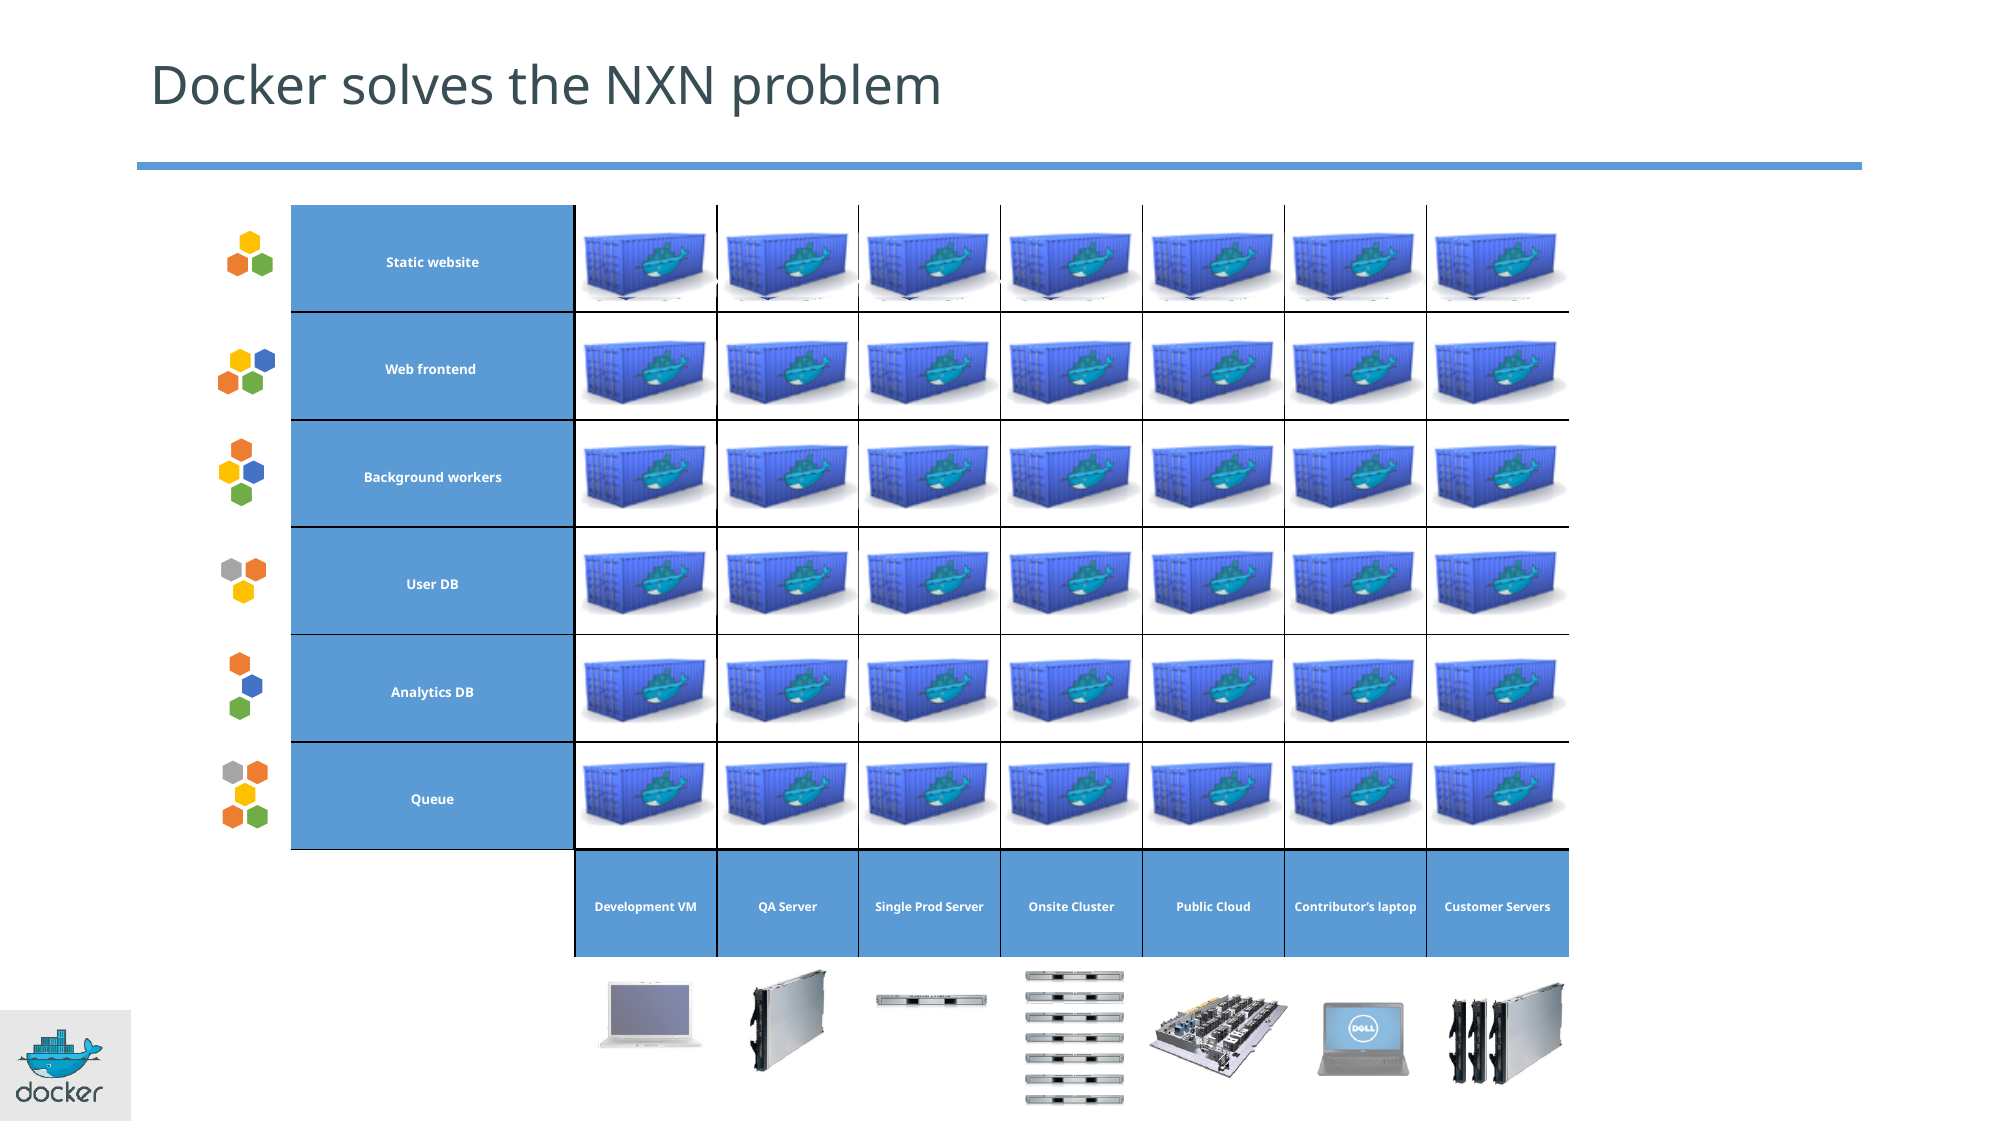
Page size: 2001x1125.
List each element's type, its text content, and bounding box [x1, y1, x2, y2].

table_cell [1143, 421, 1284, 443]
text_box [219, 556, 268, 606]
table_cell [1001, 313, 1142, 339]
table_cell [718, 511, 858, 526]
table_cell [1143, 828, 1284, 848]
picture [0, 1010, 131, 1121]
table_cell User DB [291, 528, 573, 634]
table_cell Onsite Cluster [1001, 851, 1142, 957]
picture [1025, 971, 1124, 1106]
table_cell [1285, 421, 1426, 443]
table_cell [859, 828, 1000, 848]
table_cell [1001, 828, 1142, 848]
table_cell [576, 635, 716, 741]
table_cell [1001, 617, 1142, 634]
table_cell [718, 313, 858, 339]
table_header [859, 299, 1000, 311]
table_header [576, 205, 716, 311]
text_box [216, 347, 277, 396]
table_cell Public Cloud [1143, 851, 1284, 957]
table_header [718, 205, 858, 231]
picture [581, 549, 1568, 617]
table_cell [576, 743, 716, 848]
table_cell [1143, 407, 1284, 419]
table_header [718, 299, 858, 311]
table_cell [1427, 743, 1569, 848]
table_cell [1285, 511, 1426, 526]
picture [1317, 1002, 1410, 1076]
table_header [859, 205, 1000, 231]
table_cell [1285, 635, 1426, 657]
picture [592, 981, 704, 1049]
picture [580, 760, 1567, 828]
table_cell [859, 511, 1000, 526]
table_cell [1143, 511, 1284, 526]
picture [581, 443, 1568, 511]
table_cell [1285, 407, 1426, 419]
table_cell [859, 528, 1000, 549]
table_header [1143, 205, 1284, 231]
table_cell [1001, 528, 1142, 549]
table_cell [1285, 313, 1426, 339]
table_cell [1143, 528, 1284, 549]
table_header [1285, 299, 1426, 311]
table_cell [1143, 725, 1284, 741]
table_cell [1001, 725, 1142, 741]
table_cell Analytics DB [291, 635, 573, 741]
table_cell [718, 828, 858, 848]
table_cell [1143, 617, 1284, 634]
picture [581, 339, 1568, 407]
table_cell [859, 407, 1000, 419]
table_cell [1427, 635, 1569, 741]
table_header [1001, 205, 1142, 231]
text_box [226, 229, 274, 278]
title Docker solves the NXN problem [135, 29, 1861, 139]
table_cell [859, 617, 1000, 634]
text_box [221, 759, 269, 830]
picture [1447, 978, 1566, 1087]
table_cell [1427, 528, 1569, 634]
text_box [228, 650, 264, 722]
table_cell [1001, 421, 1142, 443]
table_cell [1001, 511, 1142, 526]
table_cell [291, 850, 574, 957]
table_cell [1427, 421, 1569, 526]
table_cell [1285, 743, 1426, 760]
picture [581, 657, 1568, 725]
table_cell [1143, 313, 1284, 339]
table_cell [1143, 635, 1284, 657]
table_cell [718, 743, 858, 760]
table_header [1285, 205, 1426, 231]
table_cell Background workers [291, 421, 573, 526]
text_box [217, 437, 266, 508]
table_cell [1001, 407, 1142, 419]
table_cell Customer Servers [1427, 851, 1569, 957]
picture [873, 965, 989, 1039]
table_cell [1285, 528, 1426, 549]
table_cell [1143, 743, 1284, 760]
table_header Static website [291, 205, 573, 311]
table_cell [576, 421, 716, 526]
table_cell [1001, 743, 1142, 760]
table_header [1427, 205, 1569, 311]
table_cell [1427, 313, 1569, 419]
table_cell [718, 528, 858, 549]
picture [748, 966, 828, 1074]
table_header [1143, 299, 1284, 311]
table_cell [859, 313, 1000, 339]
table_cell [1001, 635, 1142, 657]
table_cell Web frontend [291, 313, 573, 419]
table_cell [1285, 828, 1426, 848]
table_cell [859, 725, 1000, 741]
table_cell [1285, 617, 1426, 634]
table_cell [718, 421, 858, 443]
table_cell Development VM [576, 851, 716, 957]
table_cell [1285, 725, 1426, 741]
table_cell Single Prod Server [859, 851, 1000, 957]
table_cell Contributor’s laptop [1285, 851, 1426, 957]
table_cell [859, 635, 1000, 657]
table_cell [718, 635, 858, 657]
table_cell [718, 617, 858, 634]
table_cell [576, 528, 716, 634]
picture [1149, 994, 1288, 1078]
table_cell [859, 743, 1000, 760]
table_cell QA Server [718, 851, 858, 957]
table_cell [718, 407, 858, 419]
table_cell [718, 725, 858, 741]
table_cell [859, 421, 1000, 443]
picture [581, 231, 1568, 301]
table_cell [576, 313, 716, 419]
table_cell Queue [291, 743, 573, 849]
table_header [1001, 299, 1142, 311]
